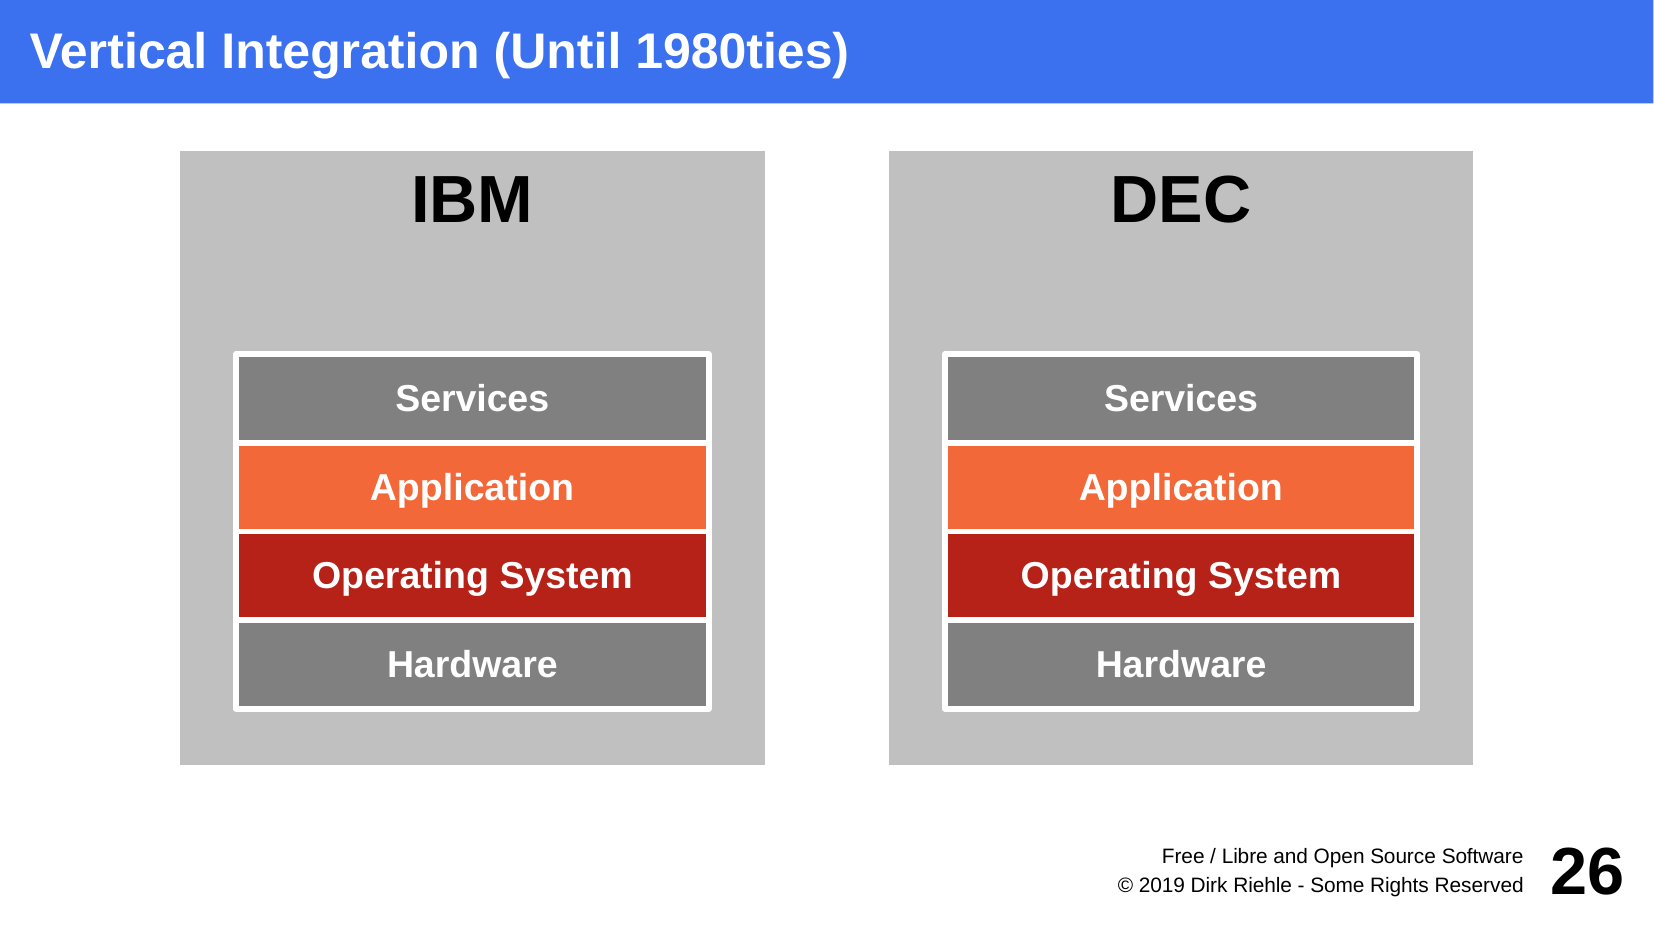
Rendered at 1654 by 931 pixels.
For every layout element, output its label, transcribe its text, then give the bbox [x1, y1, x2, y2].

title Vertical Integration (Until 1980ties) [0, 0, 1654, 104]
text_box IBM [177, 147, 768, 768]
text_box Application [944, 443, 1418, 532]
text_box DEC [885, 147, 1477, 768]
text_box Services [236, 354, 709, 443]
text_box Application [236, 443, 709, 532]
text_box Operating System [236, 532, 709, 621]
text_box Operating System [944, 532, 1418, 621]
text_box Services [944, 354, 1418, 443]
text_box Hardware [236, 621, 709, 709]
text_box Hardware [944, 621, 1418, 709]
